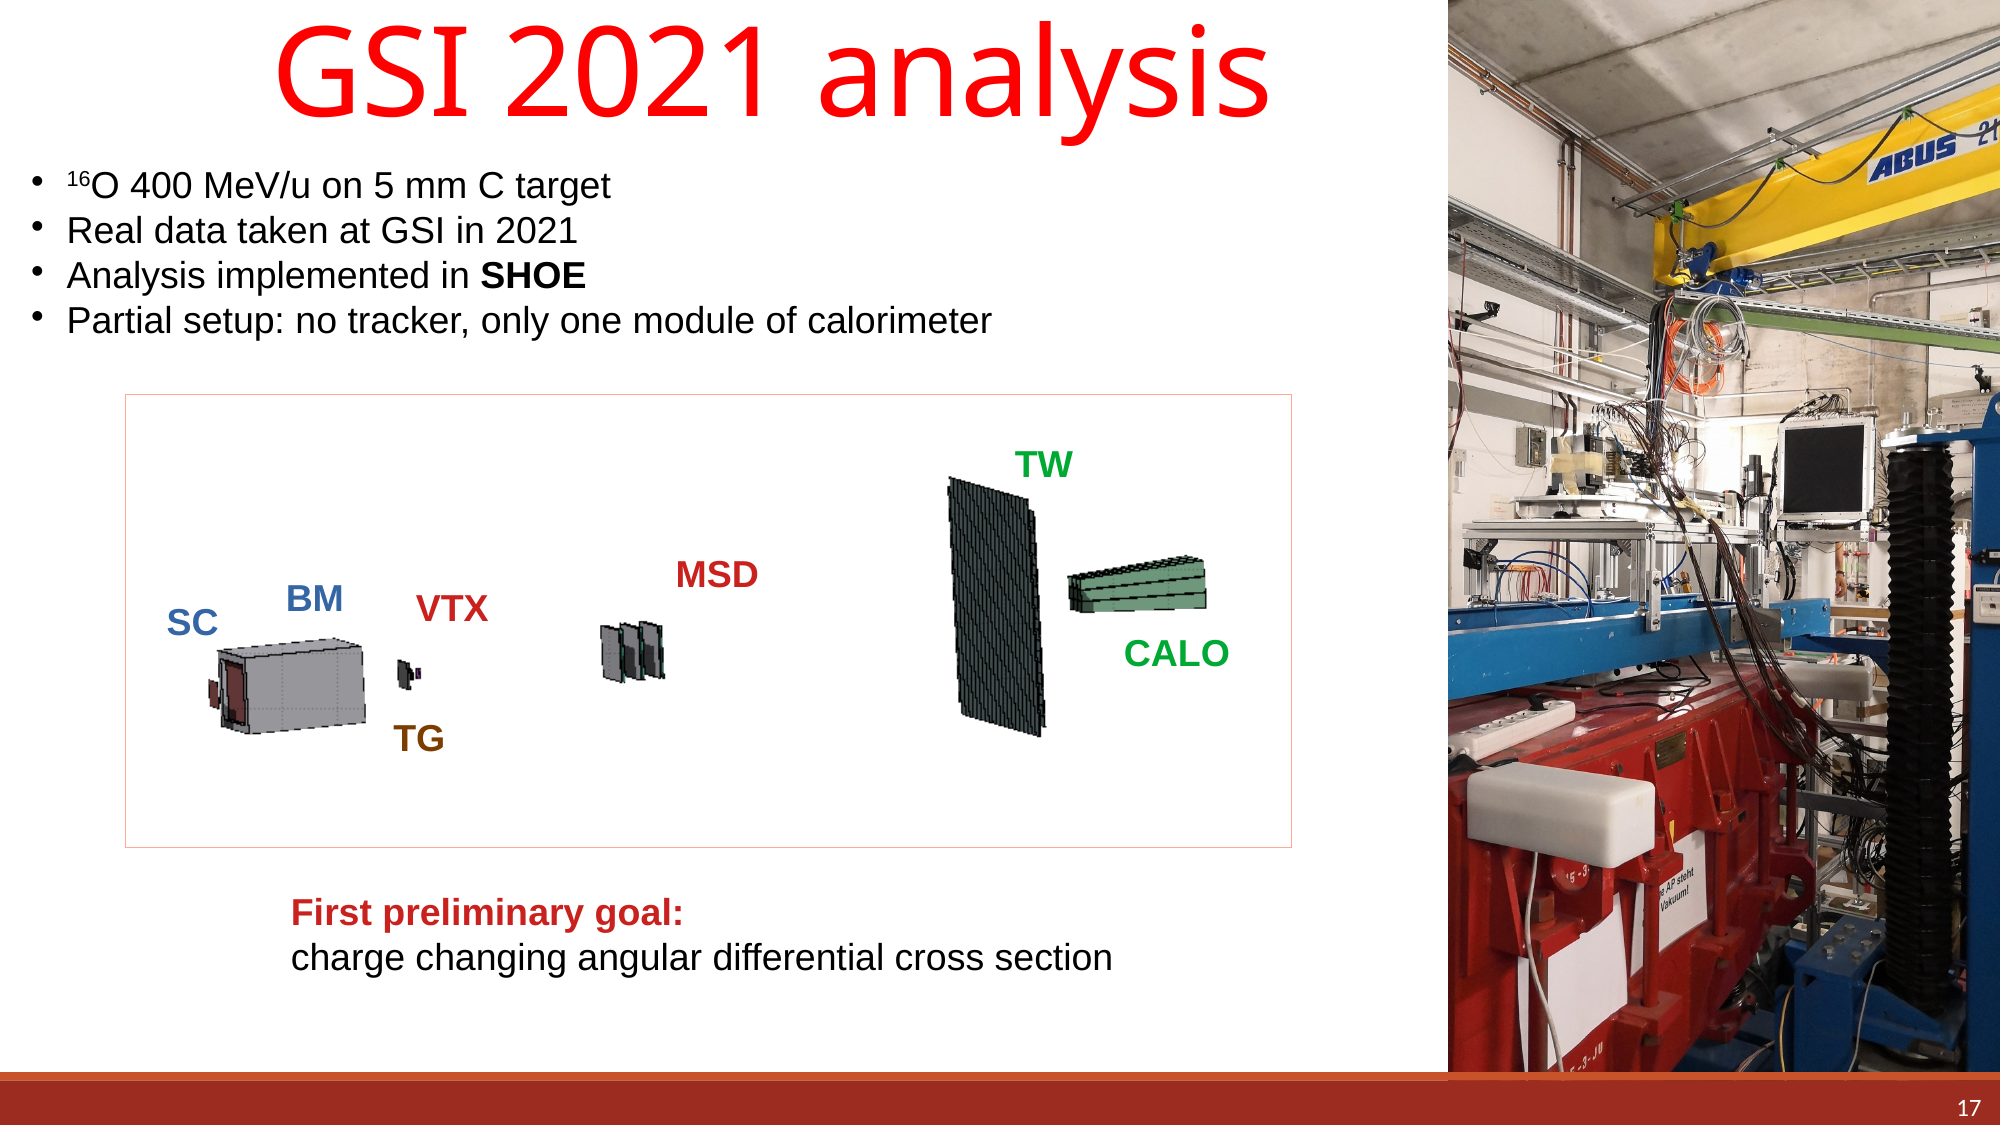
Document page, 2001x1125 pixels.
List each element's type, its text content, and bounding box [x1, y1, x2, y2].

text_box <numero> [1949, 1095, 1988, 1122]
picture [1448, 0, 2000, 1072]
text_box TG [424, 742, 438, 747]
picture [188, 434, 791, 742]
text_box SC [174, 613, 188, 622]
text_box [0, 1072, 2000, 1125]
text_box CALO [1109, 621, 1246, 679]
picture [917, 459, 1291, 767]
text_box TG [378, 742, 461, 763]
text_box TW [1000, 432, 1089, 490]
picture [1292, 459, 1299, 767]
text_box SC [151, 590, 188, 647]
text_box First preliminary goal: charge changing angular differential cross section [240, 880, 1497, 938]
text_box GSI 2021 analysis [0, 0, 1579, 292]
text_box 16O 400 MeV/u on 5 mm C target Real data taken at GSI in 2021 Analysis implemented in SHOE Partial setup: no tracker, only one module of calorimeter [16, 154, 1174, 295]
